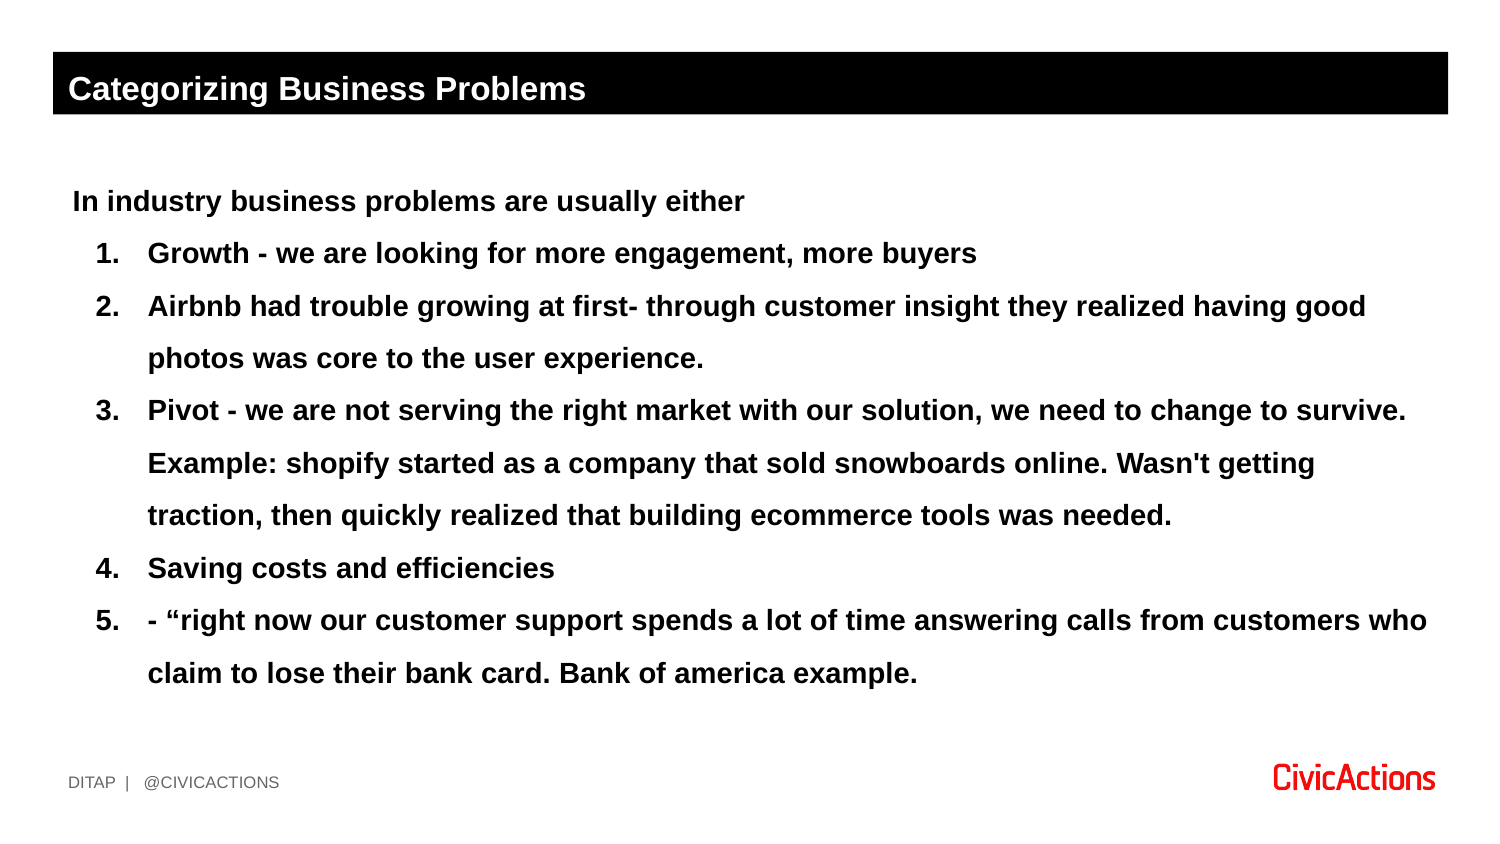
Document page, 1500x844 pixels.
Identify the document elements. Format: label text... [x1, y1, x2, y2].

text_box In industry business problems are usually either Growth - we are looking for more engagement, more buyers Airbnb had trouble growing at first- through customer insight they realized having good photos was core to the user experience. Pivot - we are not serving the right market with our solution, we need to change to survive. Example: shopify started as a company that sold snowboards online. Wasn't getting traction, then quickly realized that building ecommerce tools was needed. Saving costs and efficiencies - “right now our customer support spends a lot of time answering calls from customers who claim to lose their bank card. Bank of america example. [57, 114, 1444, 844]
title Categorizing Business Problems [53, 51, 1449, 115]
